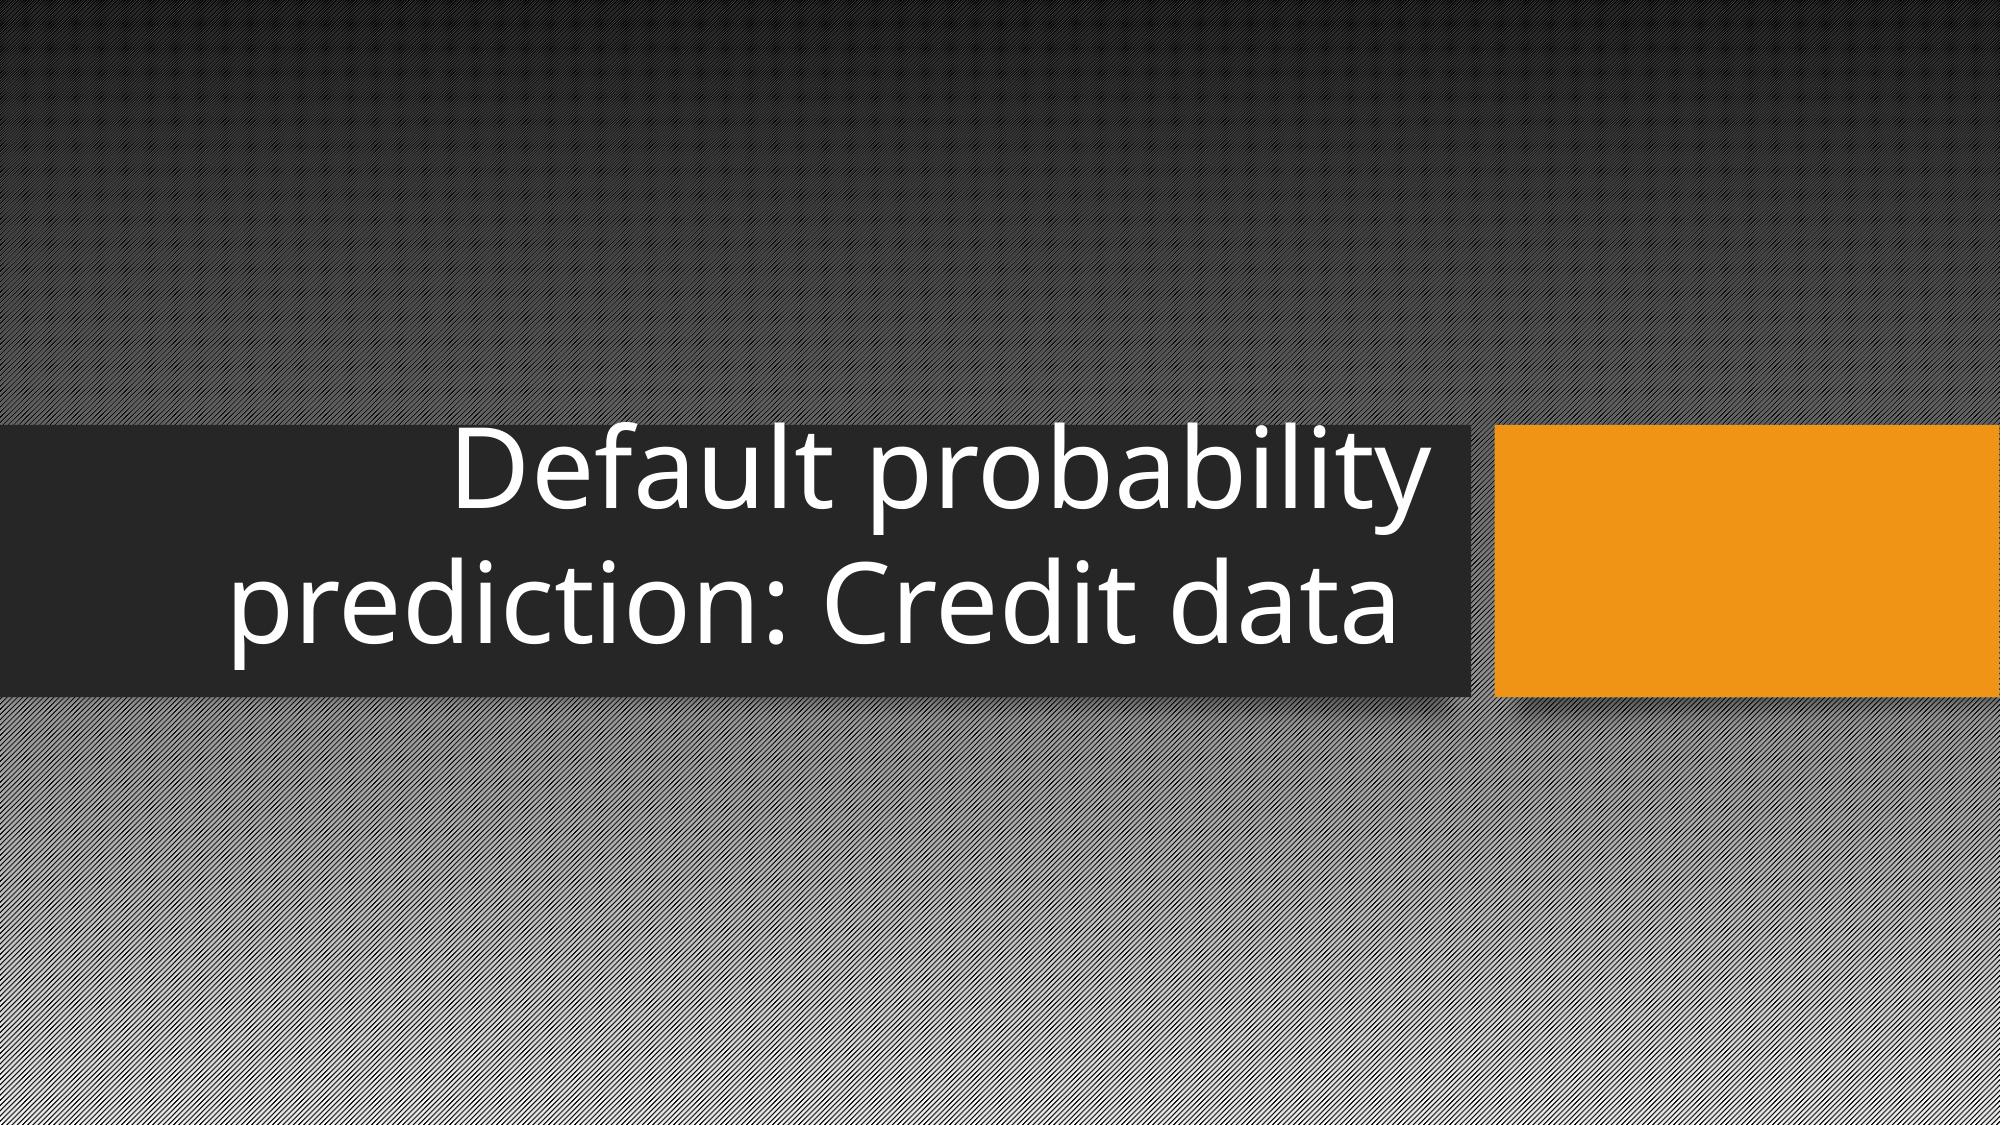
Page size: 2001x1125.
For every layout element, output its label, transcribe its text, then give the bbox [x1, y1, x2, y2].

title Default probability prediction: Credit data [111, 448, 1448, 674]
picture [0, 0, 2000, 1125]
